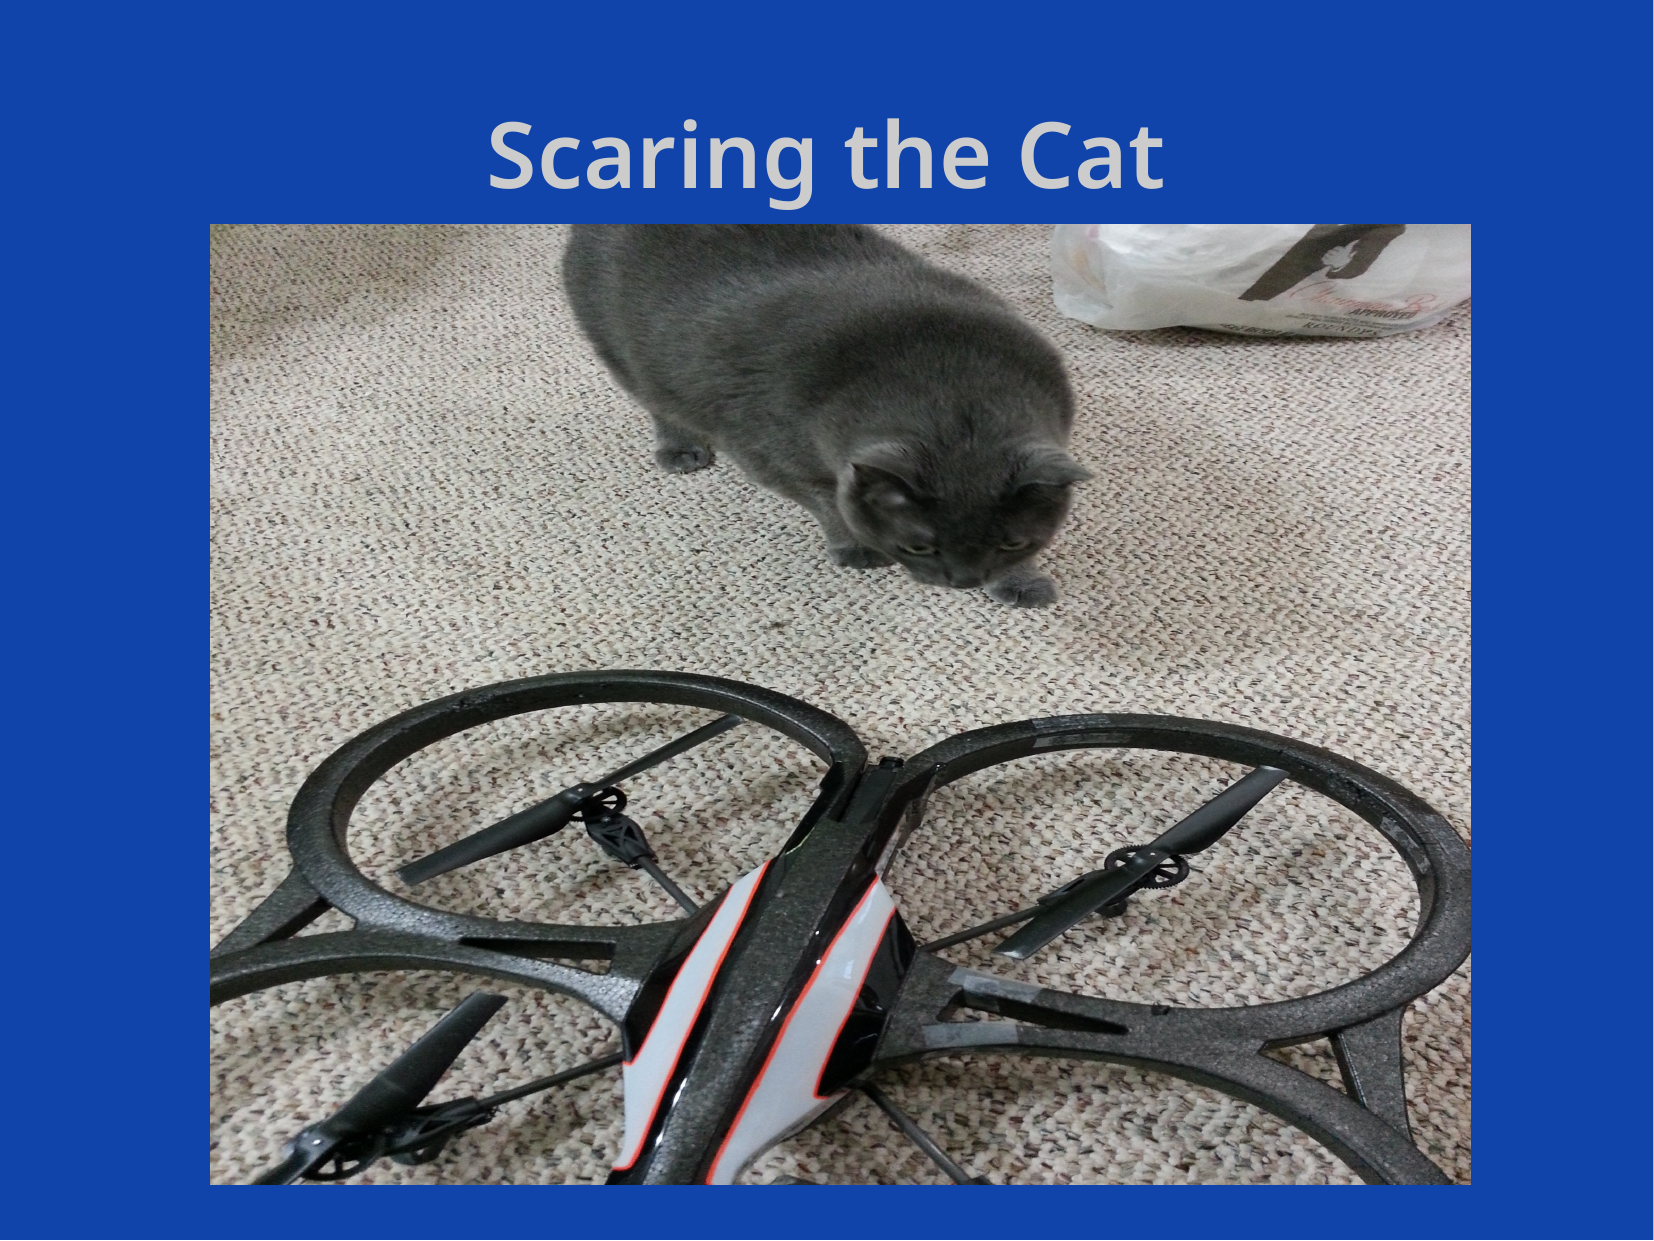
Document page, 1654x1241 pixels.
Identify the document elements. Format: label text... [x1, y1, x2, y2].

picture [210, 224, 1471, 1186]
title Scaring the Cat [82, 49, 1571, 257]
